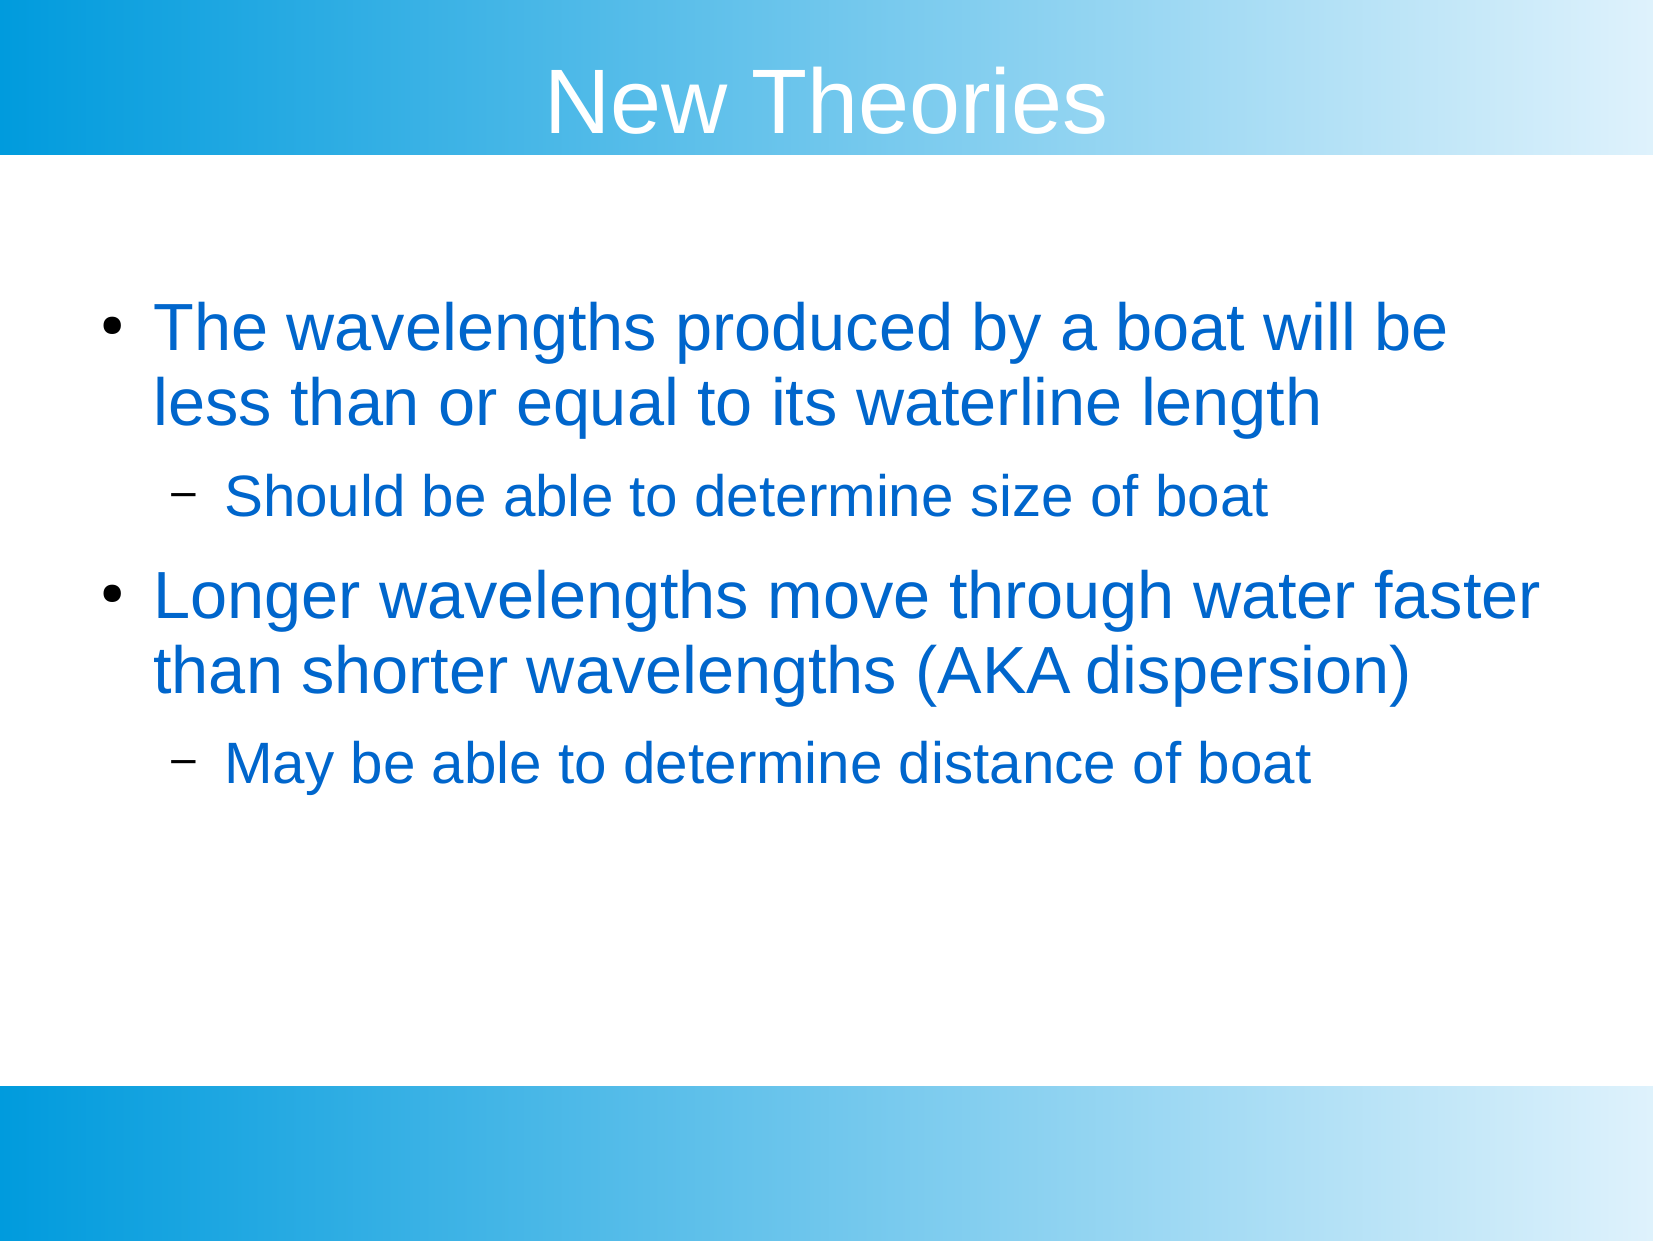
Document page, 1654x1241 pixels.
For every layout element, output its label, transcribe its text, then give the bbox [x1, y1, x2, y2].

list The wavelengths produced by a boat will be less than or equal to its waterline length Should be able to determine size of boat Longer wavelengths move through water faster than shorter wavelengths (AKA dispersion) May be able to determine distance of boat [82, 290, 1571, 1010]
title New Theories [82, 49, 1571, 155]
